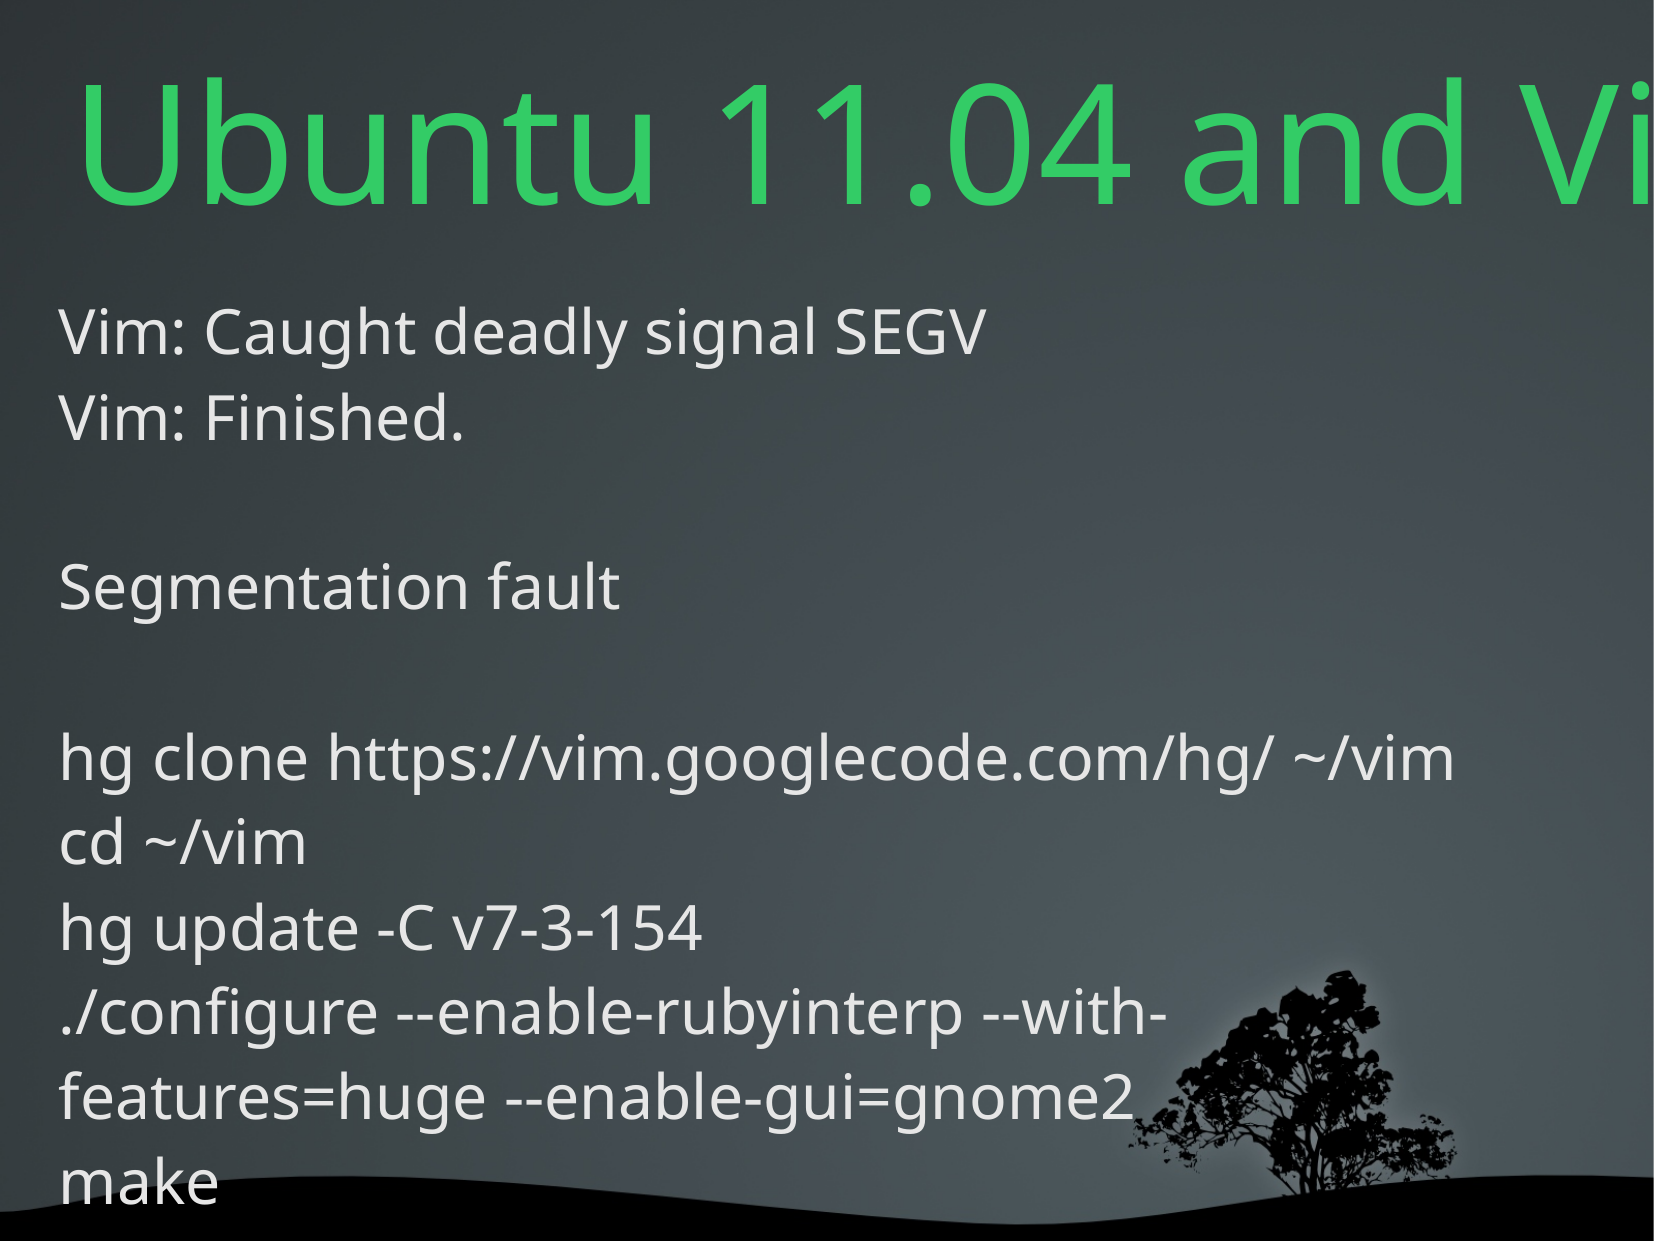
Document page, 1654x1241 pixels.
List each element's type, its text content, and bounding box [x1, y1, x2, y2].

text_box Ubuntu 11.04 and Vim 7.3.35 [56, 19, 1598, 227]
text_box Vim: Caught deadly signal SEGV Vim: Finished. Segmentation fault hg clone https://vim.googlecode.com/hg/ ~/vim cd ~/vim hg update -C v7-3-154 ./configure --enable-rubyinterp --with-features=huge --enable-gui=gnome2 make sudo make install [43, 280, 1610, 1091]
picture [0, 0, 1654, 1241]
